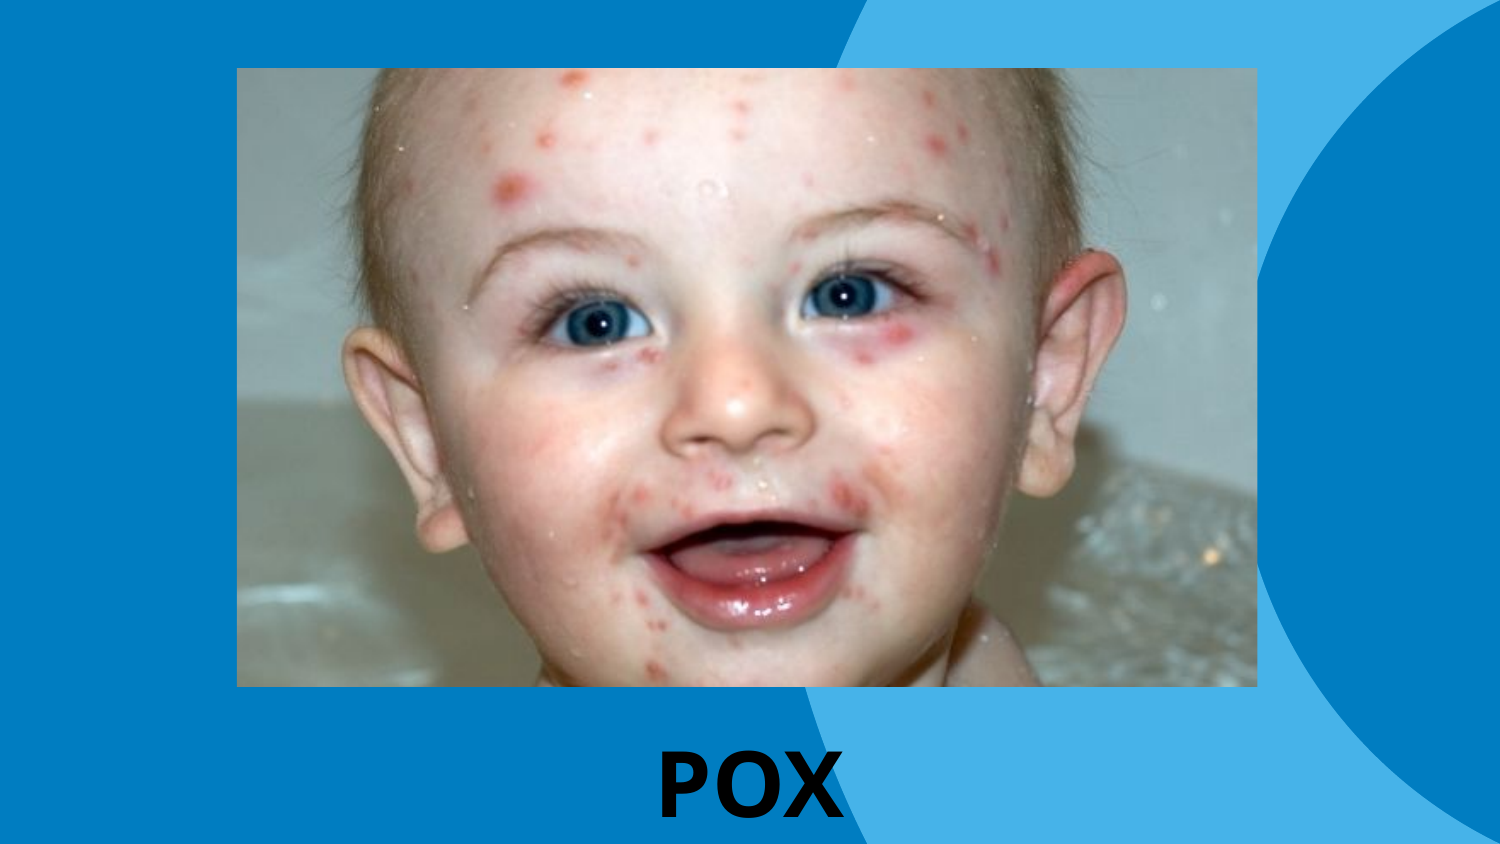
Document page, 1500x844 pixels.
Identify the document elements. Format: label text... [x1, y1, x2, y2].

title POX [50, 721, 1450, 844]
picture [236, 68, 1258, 687]
